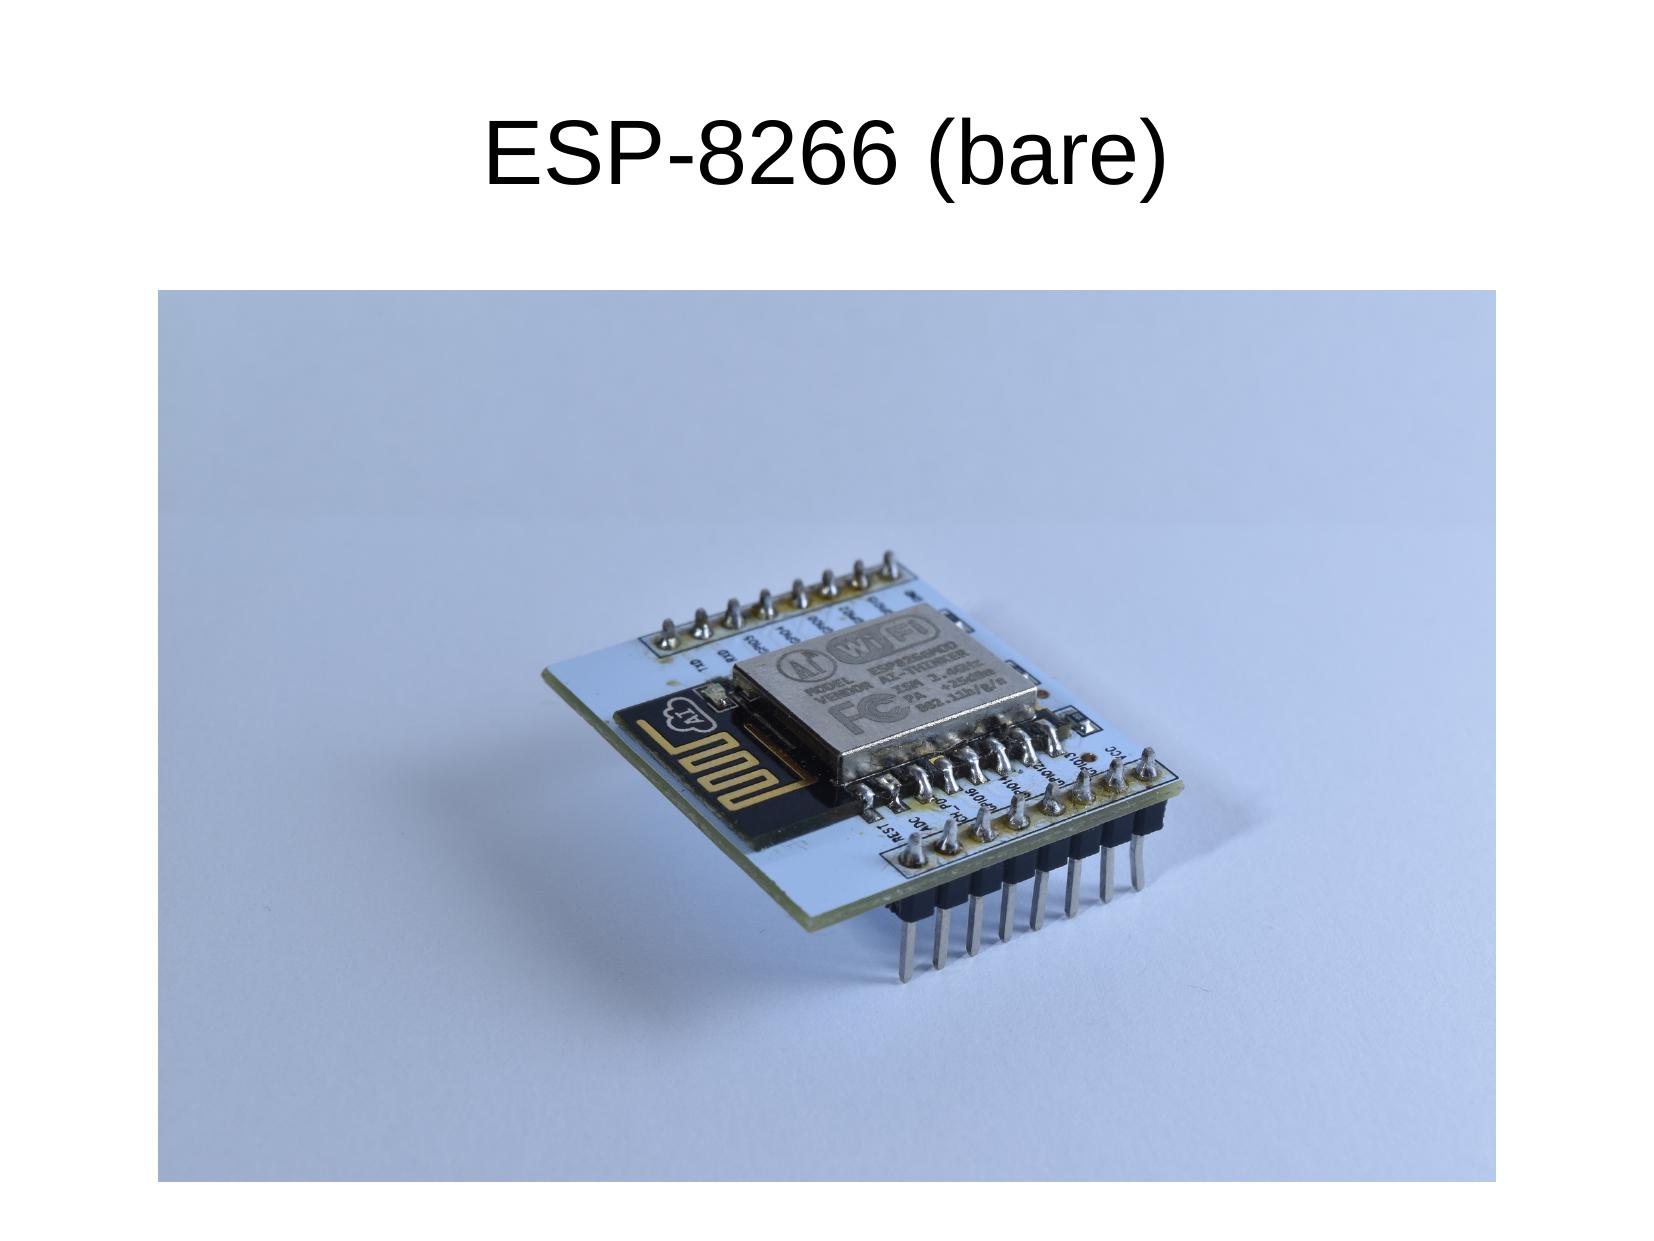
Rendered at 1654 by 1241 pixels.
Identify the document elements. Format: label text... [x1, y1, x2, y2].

title ESP-8266 (bare) [82, 49, 1571, 257]
picture [158, 290, 1496, 1182]
